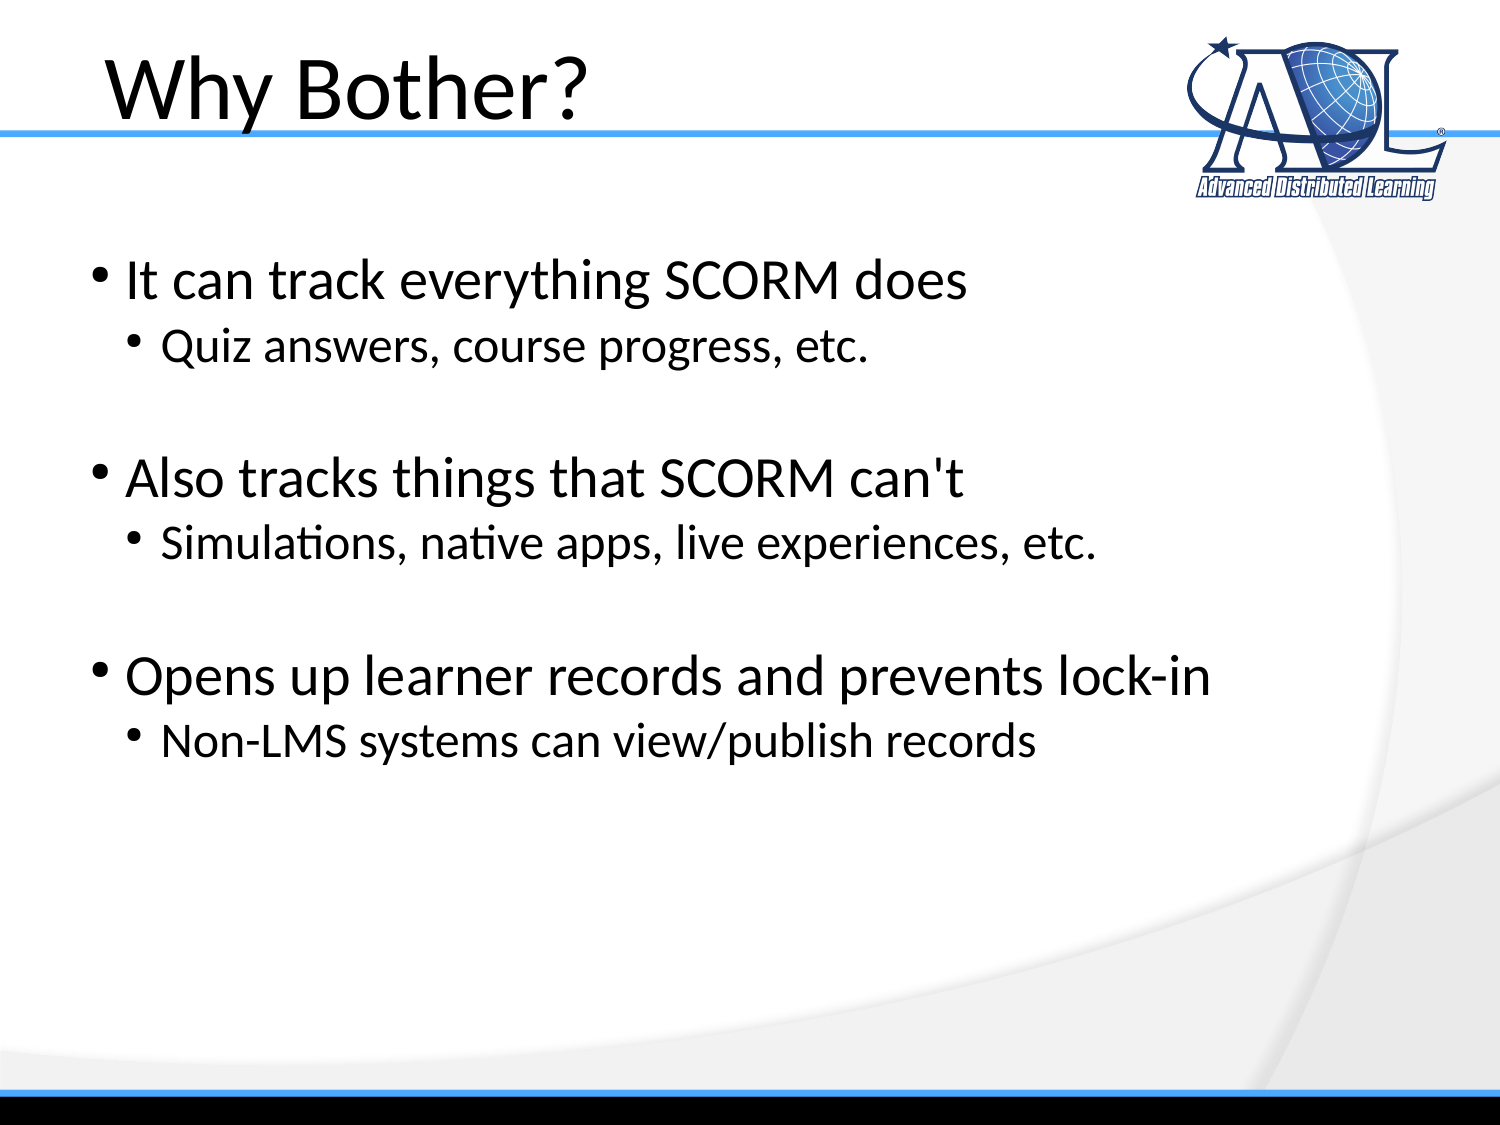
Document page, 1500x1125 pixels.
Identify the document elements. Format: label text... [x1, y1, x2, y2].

picture [0, 0, 1500, 1125]
text_box It can track everything SCORM does Quiz answers, course progress, etc. Also tracks things that SCORM can't Simulations, native apps, live experiences, etc. Opens up learner records and prevents lock-in Non-LMS systems can view/publish records [74, 247, 1391, 1050]
title Why Bother? [89, 20, 1417, 129]
